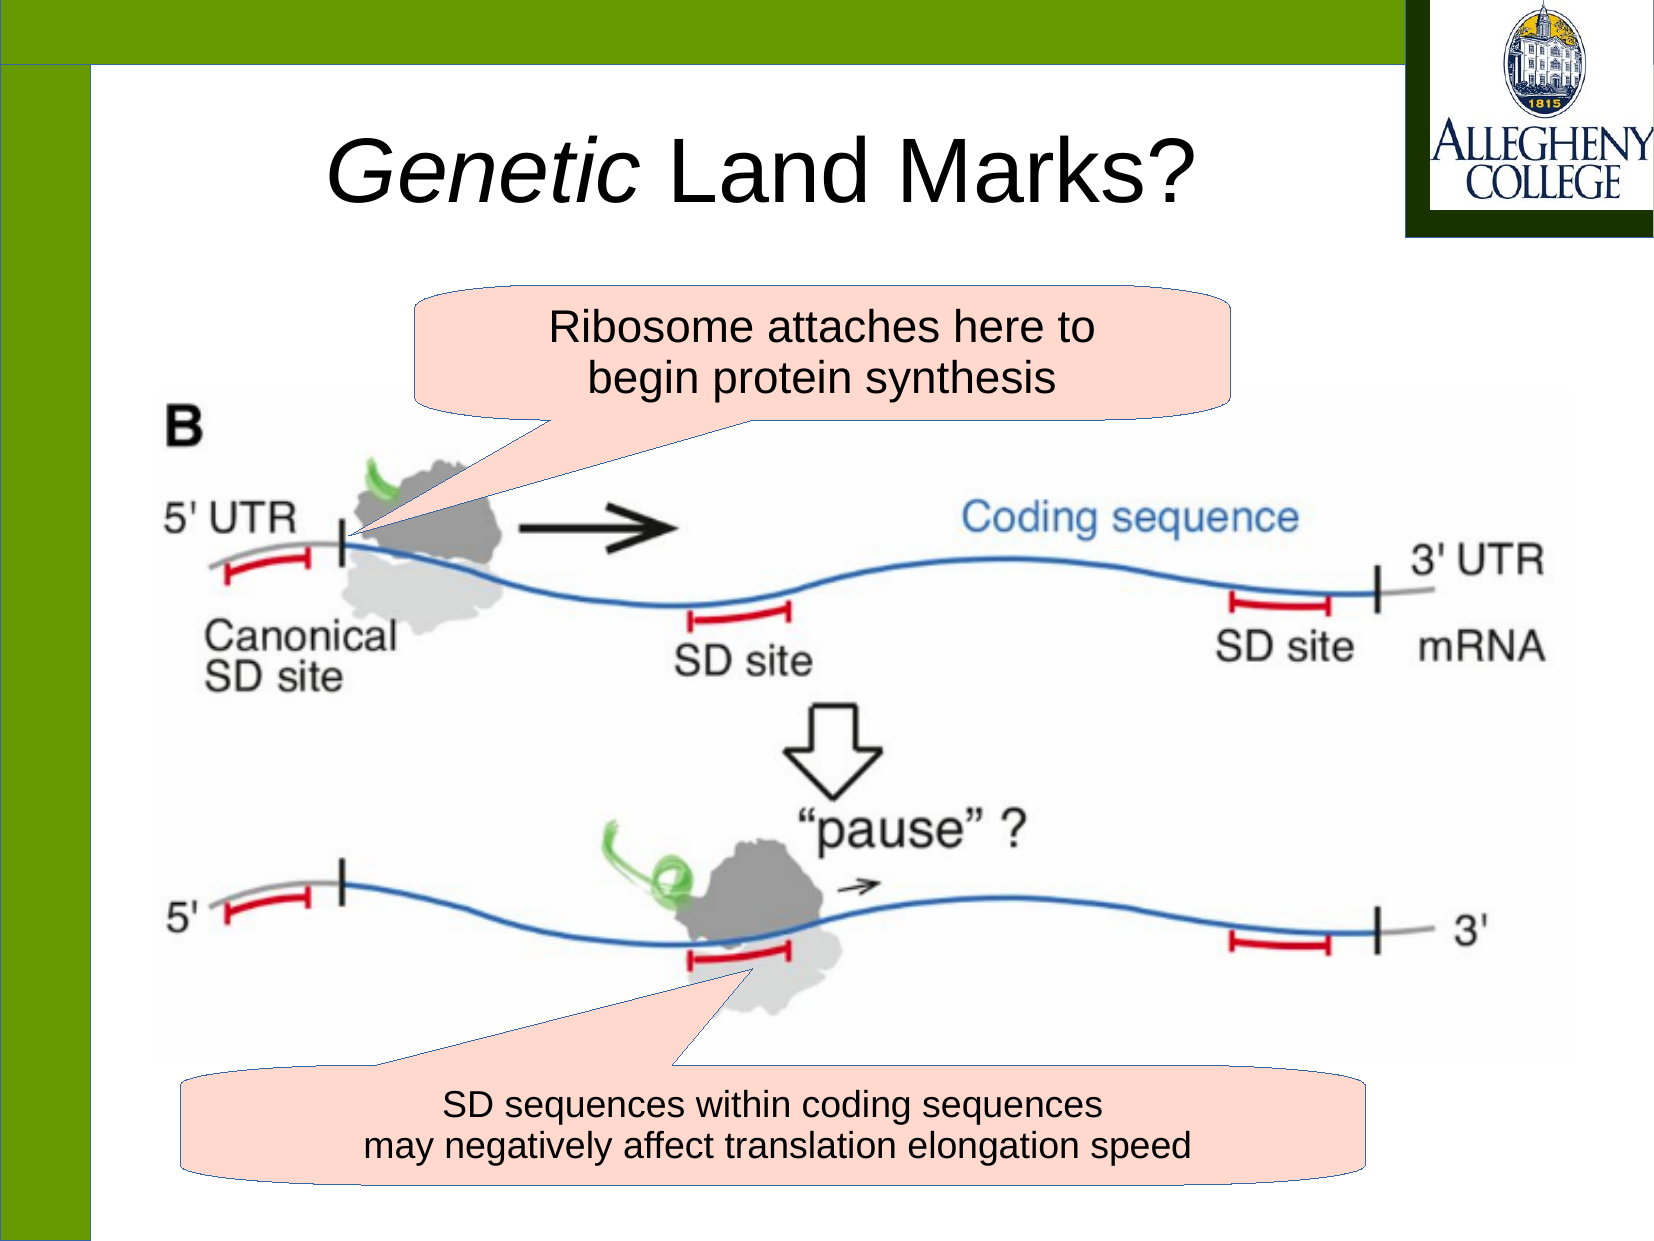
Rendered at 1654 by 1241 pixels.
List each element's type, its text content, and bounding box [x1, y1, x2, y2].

text_box Genetic Land Marks? [149, 89, 1375, 252]
text_box Ribosome attaches here to begin protein synthesis [348, 285, 1231, 536]
text_box SD sequences within coding sequences may negatively affect translation elongation speed [180, 968, 1366, 1186]
picture [1430, 0, 1654, 210]
text_box [0, 0, 1654, 1241]
picture [150, 389, 1578, 1066]
